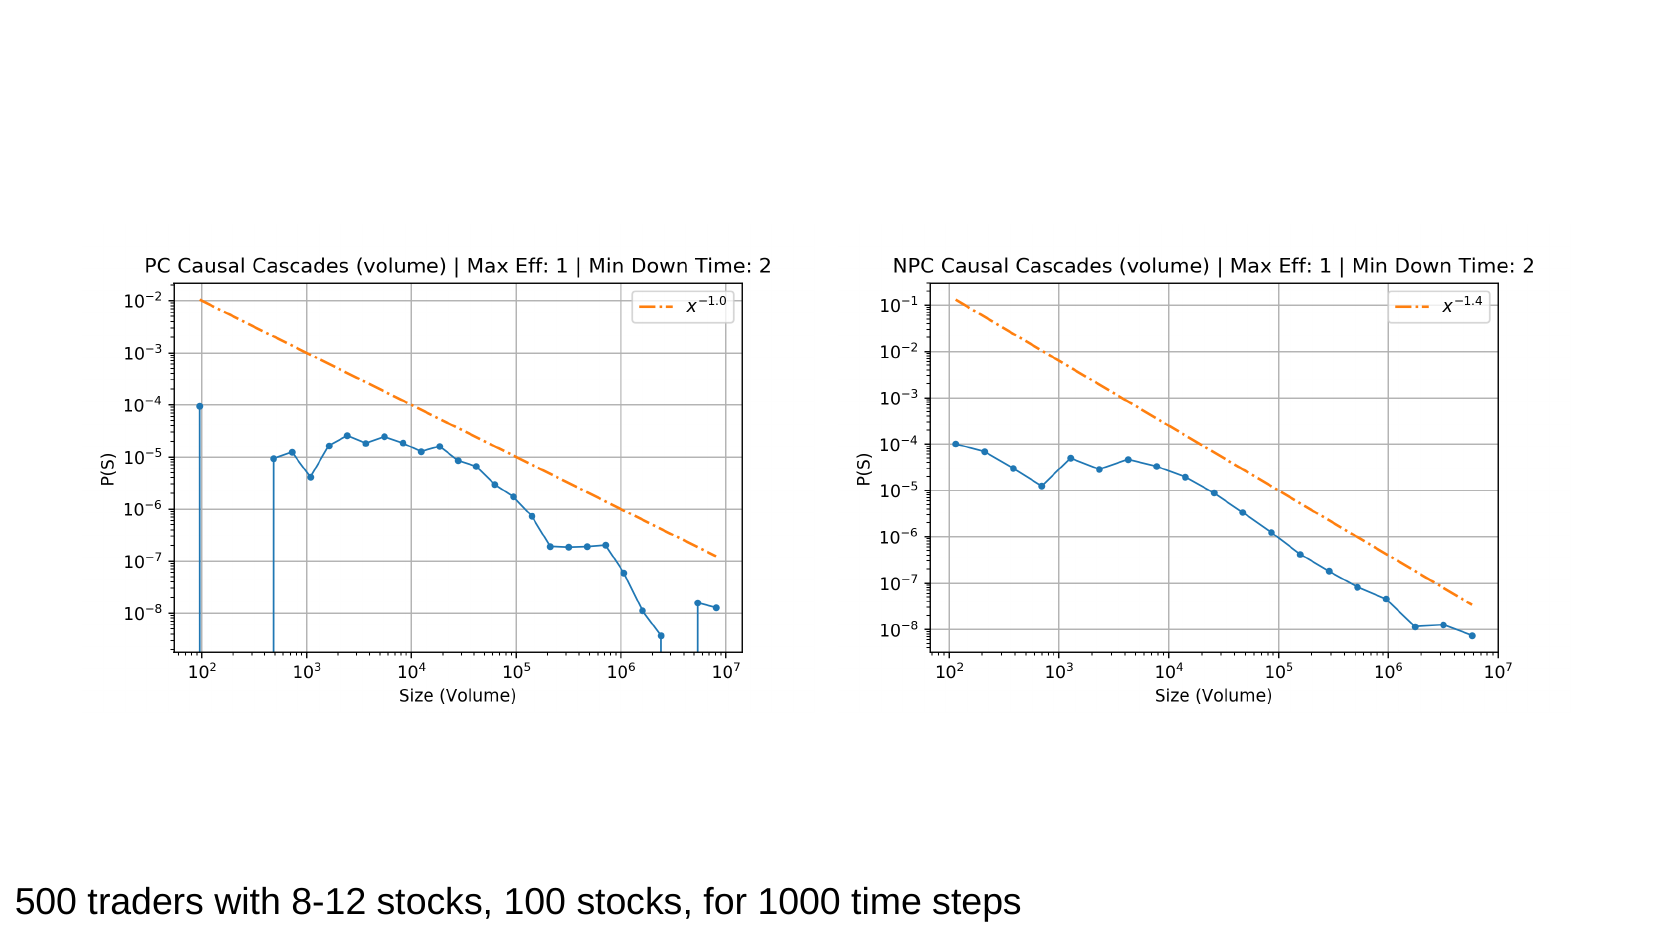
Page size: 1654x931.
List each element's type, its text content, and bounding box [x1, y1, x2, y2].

picture [82, 224, 815, 713]
picture [838, 224, 1571, 713]
text_box 500 traders with 8-12 stocks, 100 stocks, for 1000 time steps [0, 873, 1038, 931]
